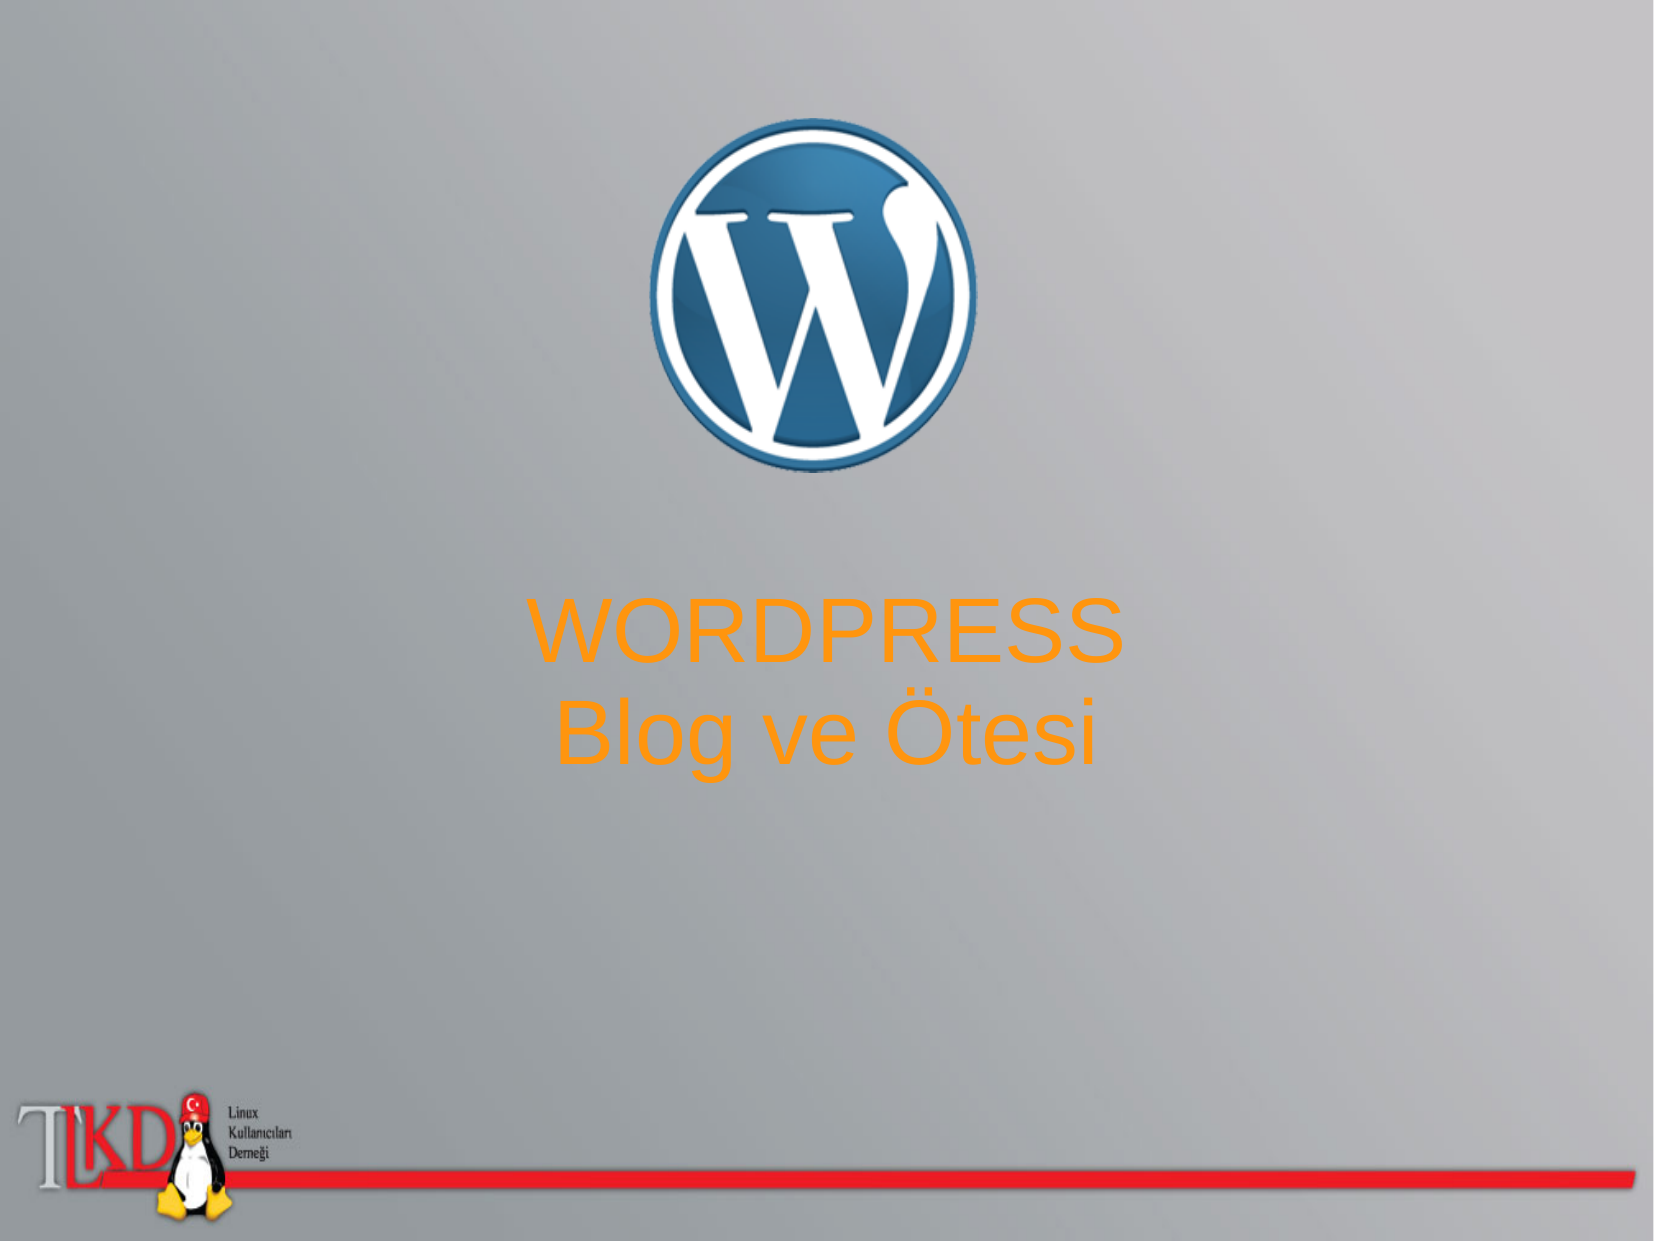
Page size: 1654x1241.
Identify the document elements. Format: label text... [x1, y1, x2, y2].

picture [0, 0, 1654, 1241]
subtitle WORDPRESS Blog ve Ötesi [82, 56, 1571, 1102]
